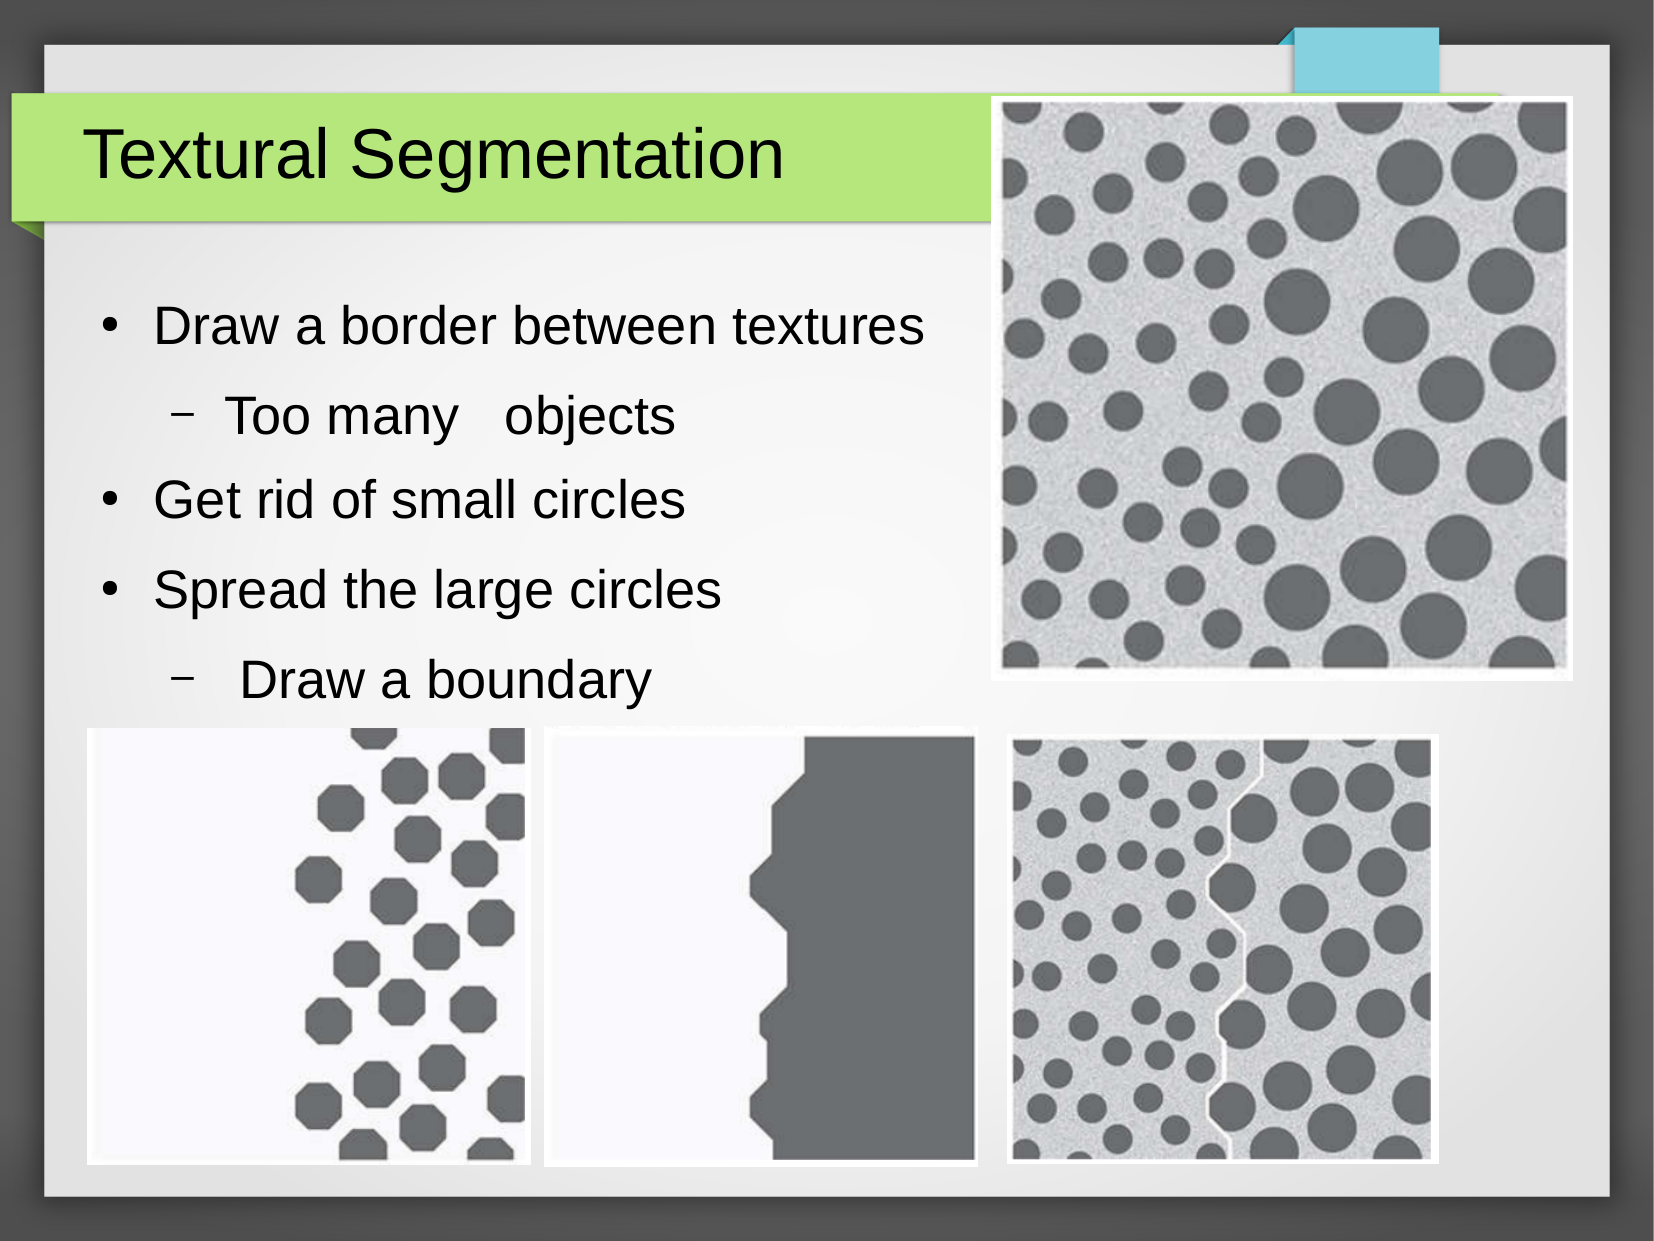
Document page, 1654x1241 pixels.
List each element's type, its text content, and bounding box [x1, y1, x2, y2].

title Textural Segmentation [82, 94, 1264, 213]
list Draw a border between textures Too many objects Get rid of small circles Spread the large circles Draw a boundary [82, 295, 1571, 1015]
picture [0, 0, 1654, 1241]
